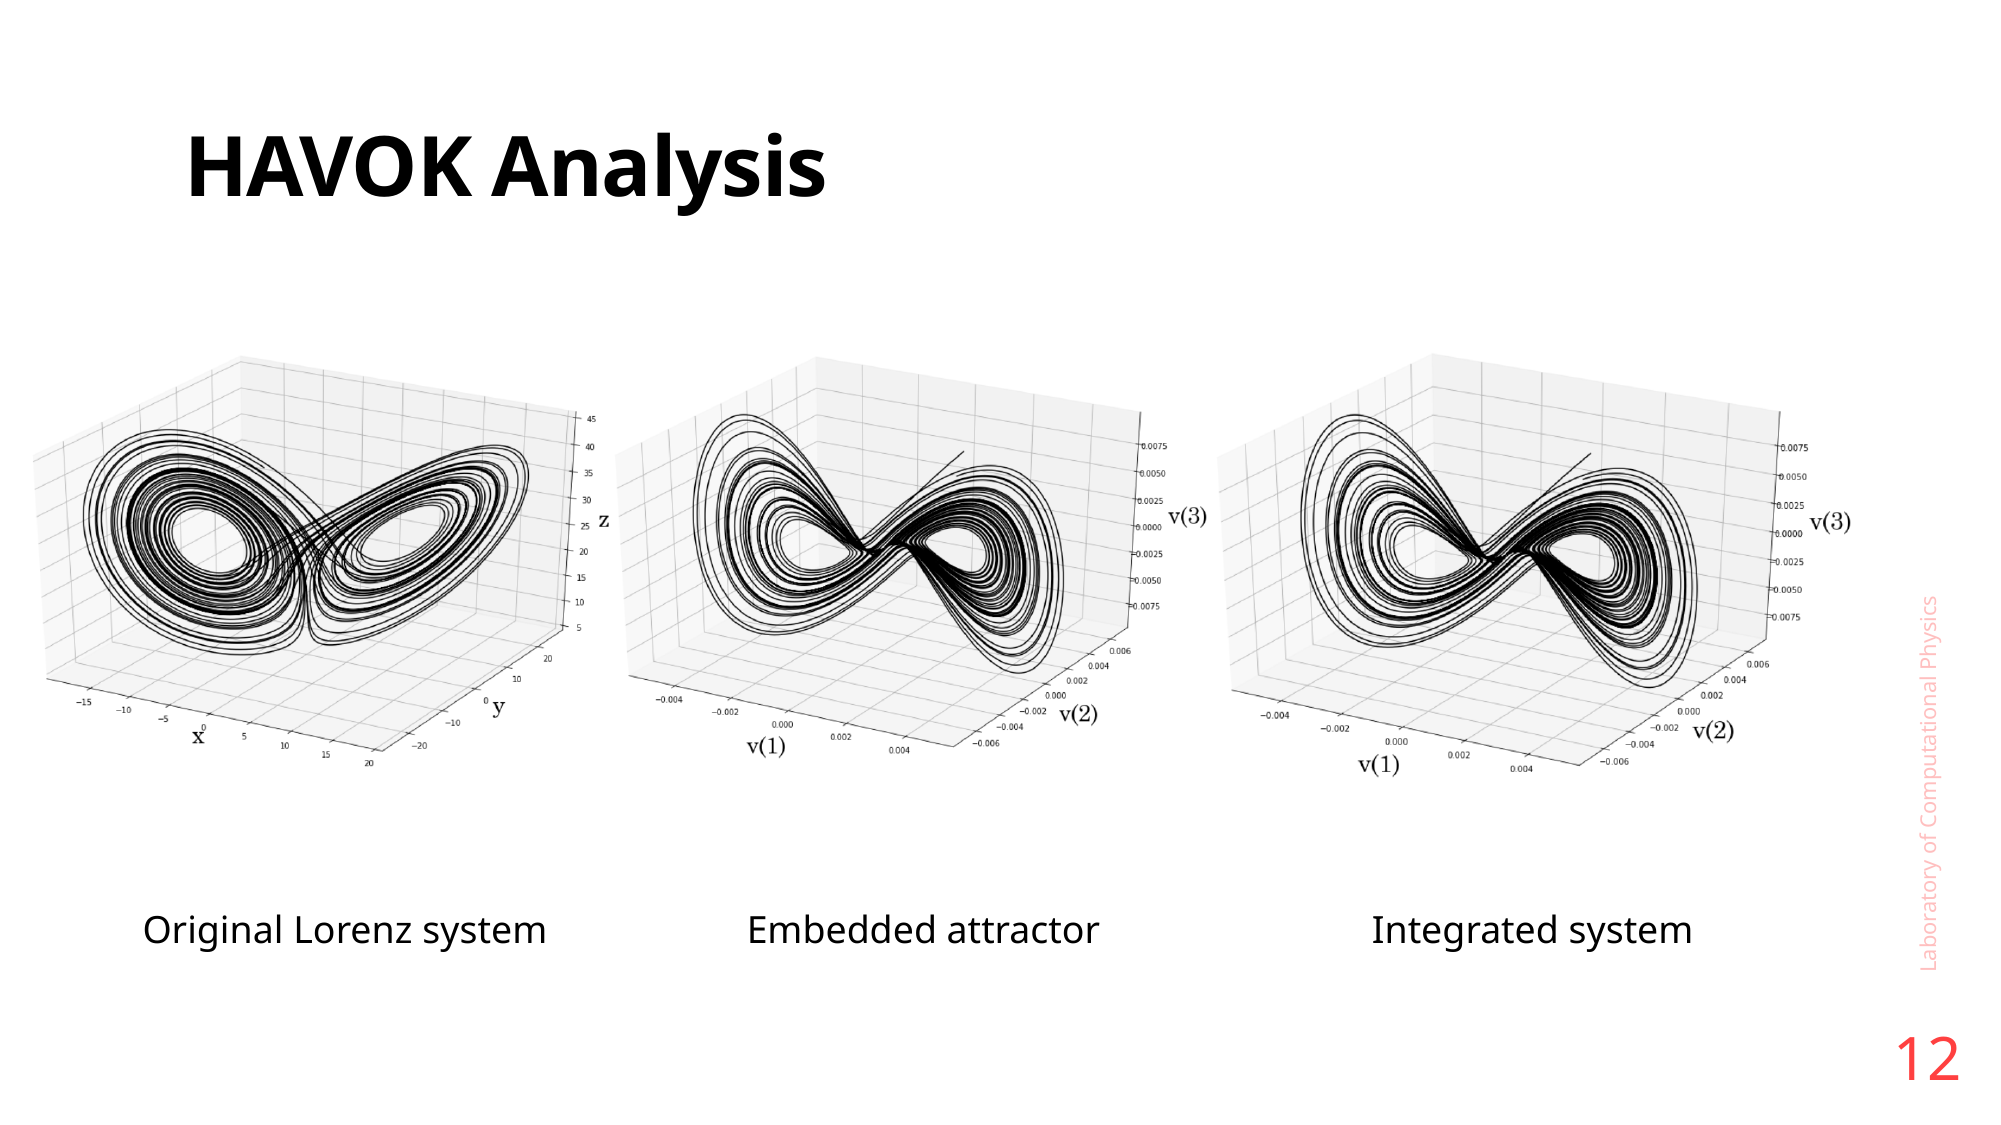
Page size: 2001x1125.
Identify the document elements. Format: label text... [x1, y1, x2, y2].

title HAVOK Analysis [169, 74, 1760, 222]
footer Laboratory of Computational Physics [1897, 400, 1958, 988]
slide_number 13 [1852, 1012, 2000, 1110]
picture [25, 348, 1854, 794]
text_box Embedded attractor [544, 898, 1153, 960]
text_box Integrated system [1153, 898, 1912, 960]
text_box Original Lorenz system [36, 898, 544, 960]
